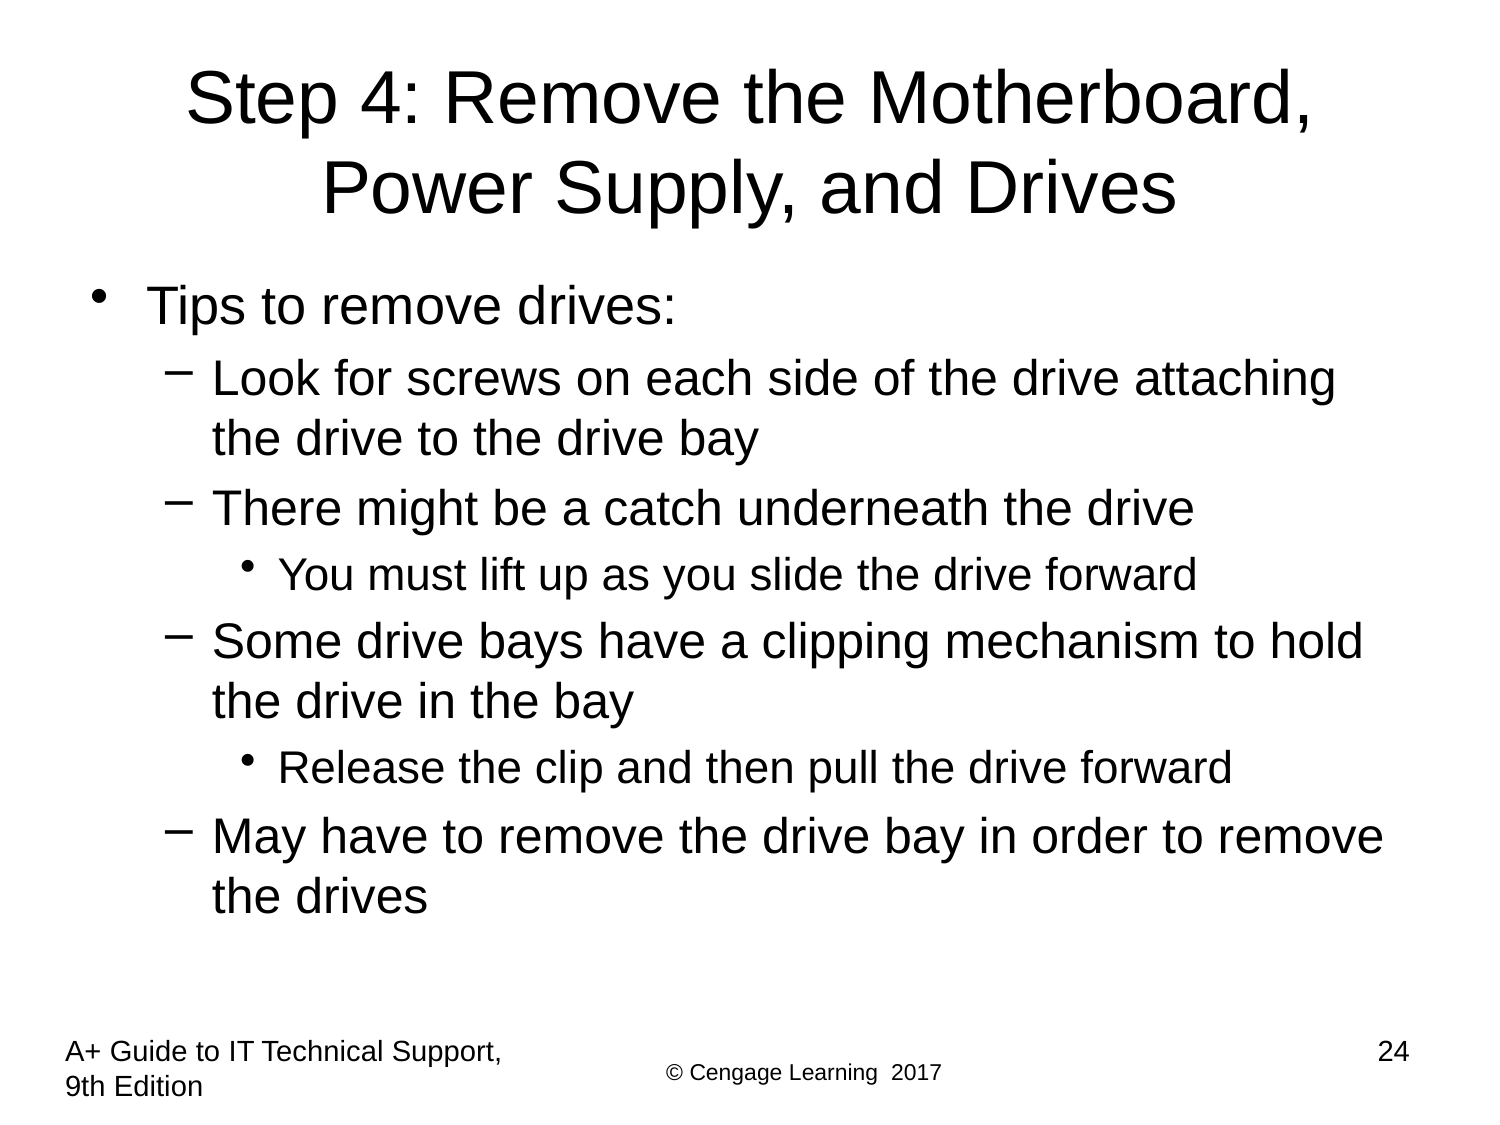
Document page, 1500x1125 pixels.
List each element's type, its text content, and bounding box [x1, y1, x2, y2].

list Tips to remove drives: Look for screws on each side of the drive attaching the drive to the drive bay There might be a catch underneath the drive You must lift up as you slide the drive forward Some drive bays have a clipping mechanism to hold the drive in the bay Release the clip and then pull the drive forward May have to remove the drive bay in order to remove the drives [75, 262, 1425, 1005]
slide_number <number> [1074, 1024, 1425, 1103]
title Step 4: Remove the Motherboard, Power Supply, and Drives [75, 45, 1425, 233]
footer A+ Guide to IT Technical Support, 9th Edition [50, 1025, 550, 1104]
